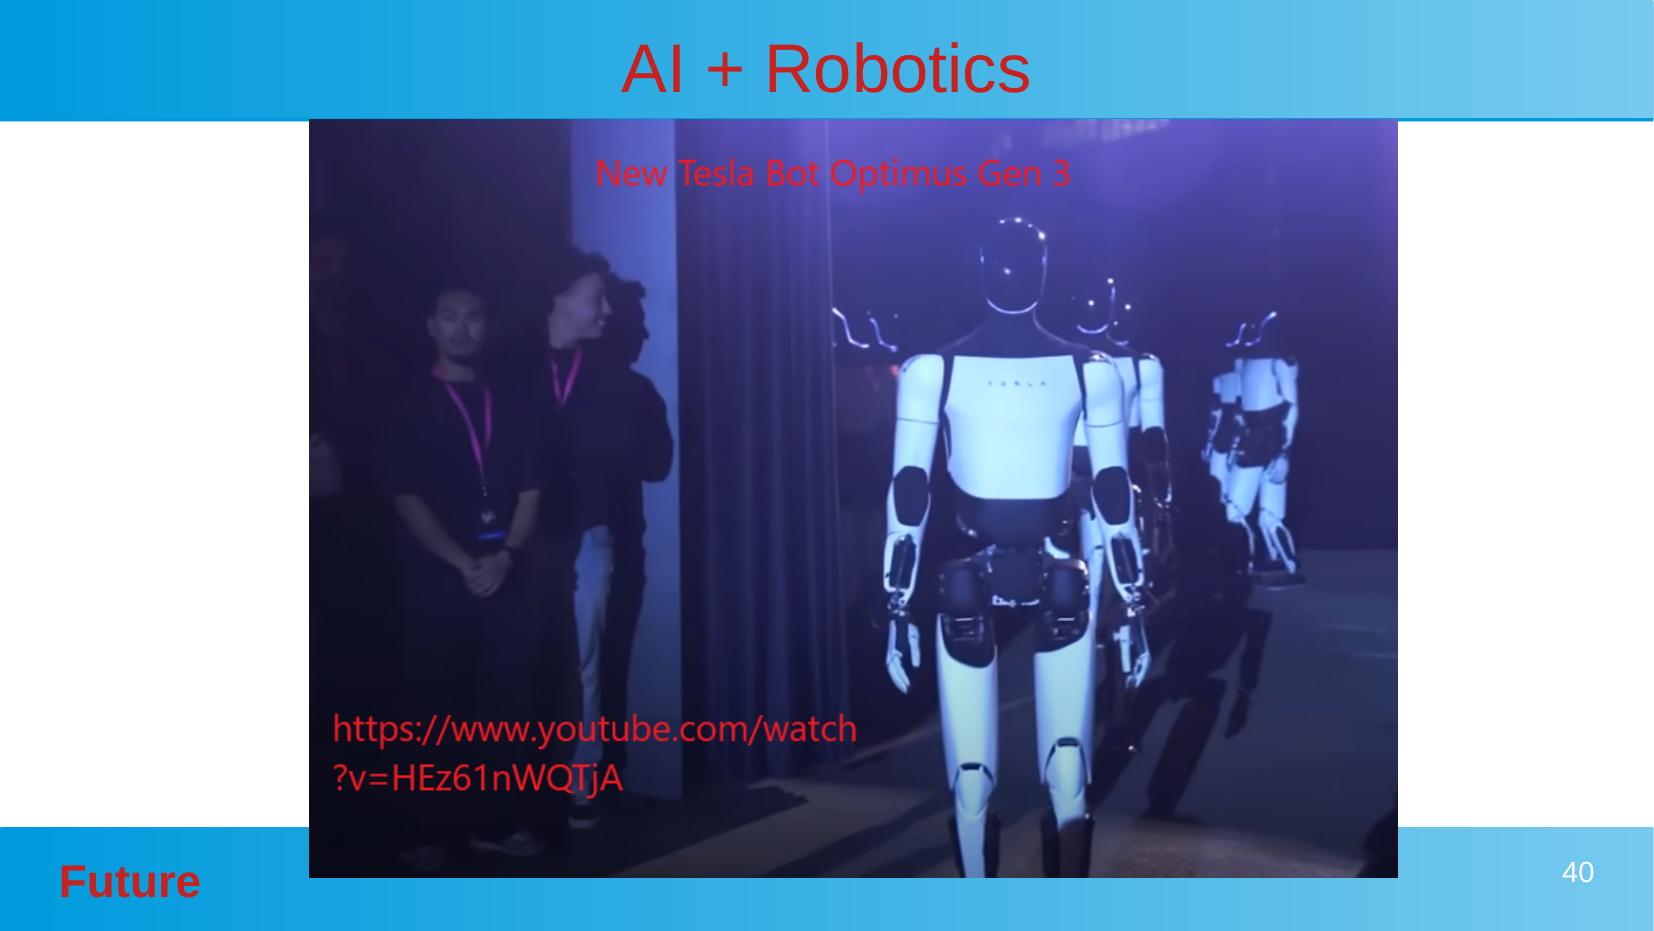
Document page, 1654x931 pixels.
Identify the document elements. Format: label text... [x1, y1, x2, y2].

picture [309, 120, 1398, 878]
title AI + Robotics [59, 29, 1595, 108]
